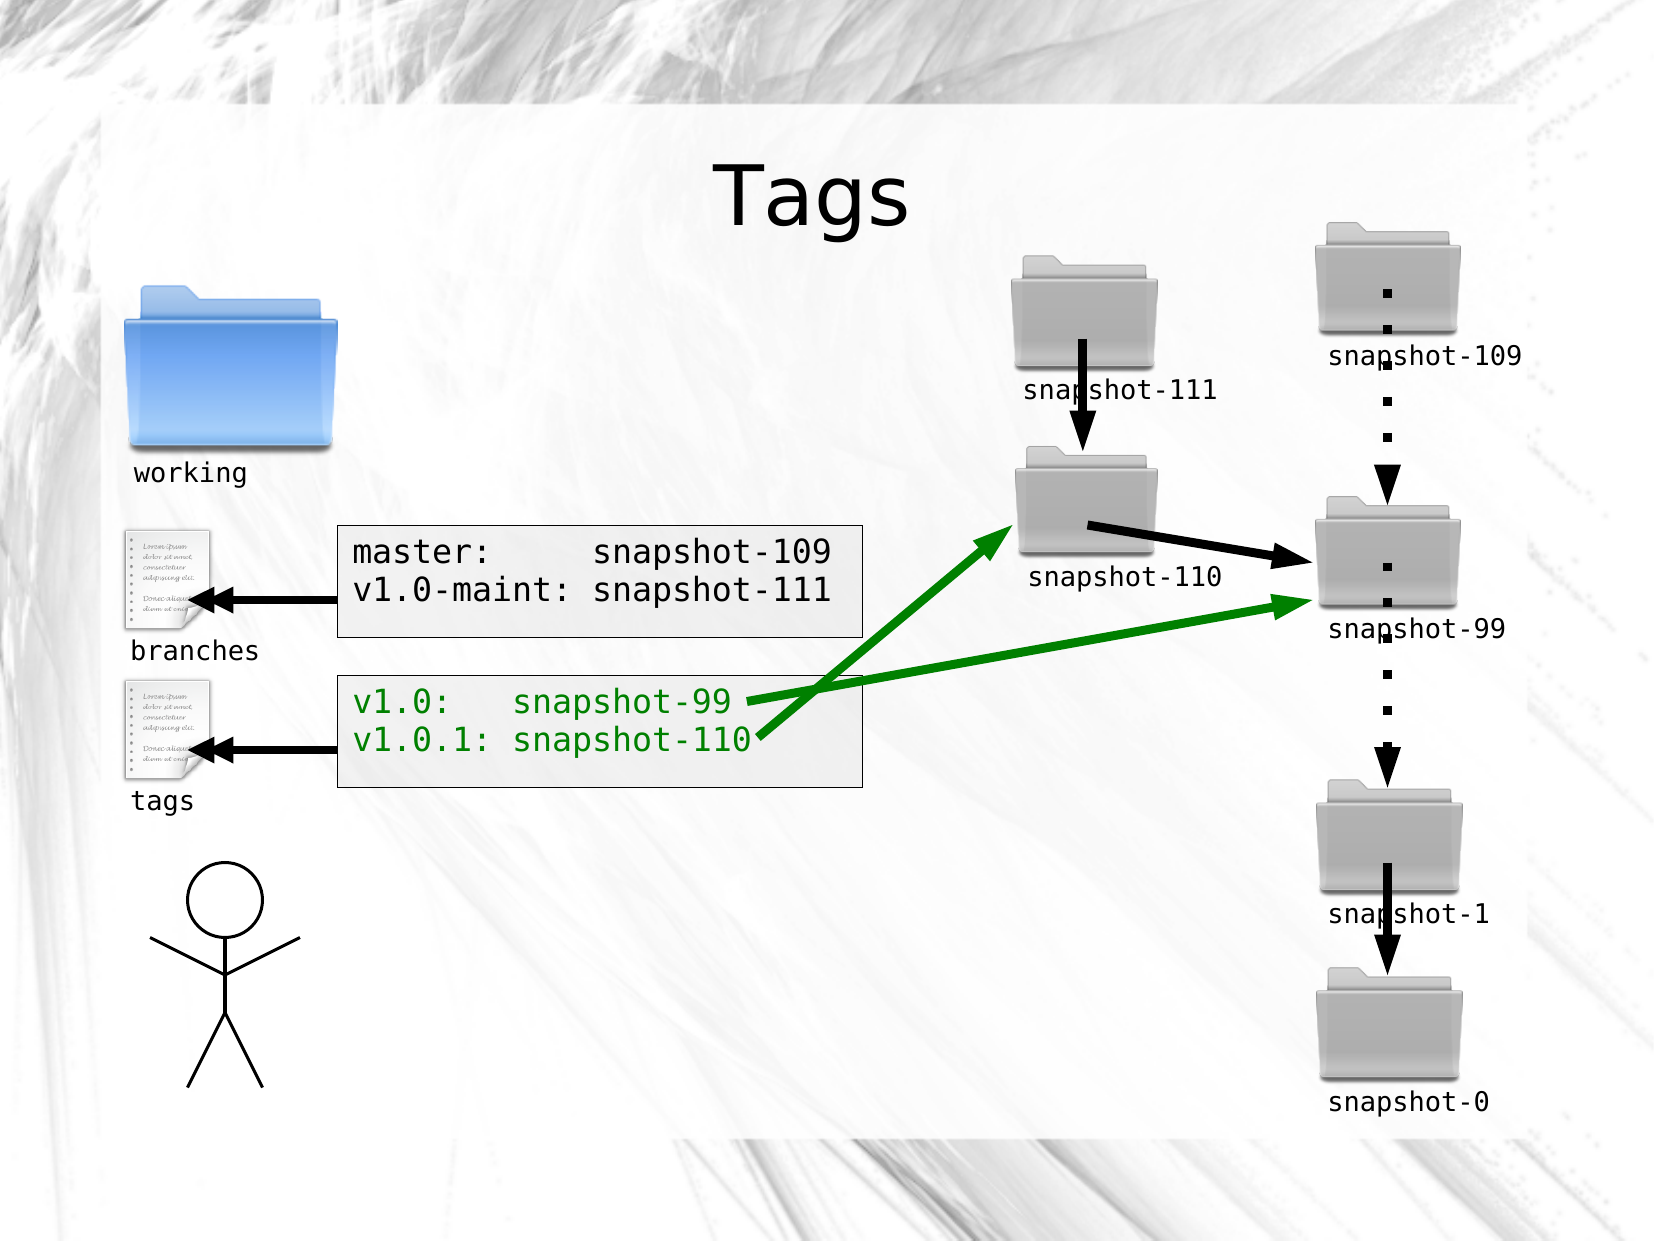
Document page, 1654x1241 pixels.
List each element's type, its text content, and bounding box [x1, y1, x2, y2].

text_box snapshot-111 [1087, 367, 1233, 414]
text_box snapshot-0 [1312, 1078, 1505, 1126]
text_box working [119, 450, 263, 497]
title Tags [118, 112, 1506, 281]
text_box snapshot-110 [1012, 553, 1238, 601]
text_box snapshot-1 [1312, 891, 1383, 938]
text_box tags [115, 777, 273, 826]
text_box branches [115, 627, 276, 676]
text_box snapshot-111 [1007, 367, 1078, 414]
text_box snapshot-1 [1392, 891, 1505, 938]
text_box snapshot-99 [1312, 606, 1521, 653]
text_box v1.0: snapshot-99 v1.0.1: snapshot-110 [337, 675, 863, 788]
picture [0, 0, 1654, 1241]
text_box master: snapshot-109 v1.0-maint: snapshot-111 [337, 525, 863, 638]
text_box snapshot-109 [1312, 332, 1538, 379]
